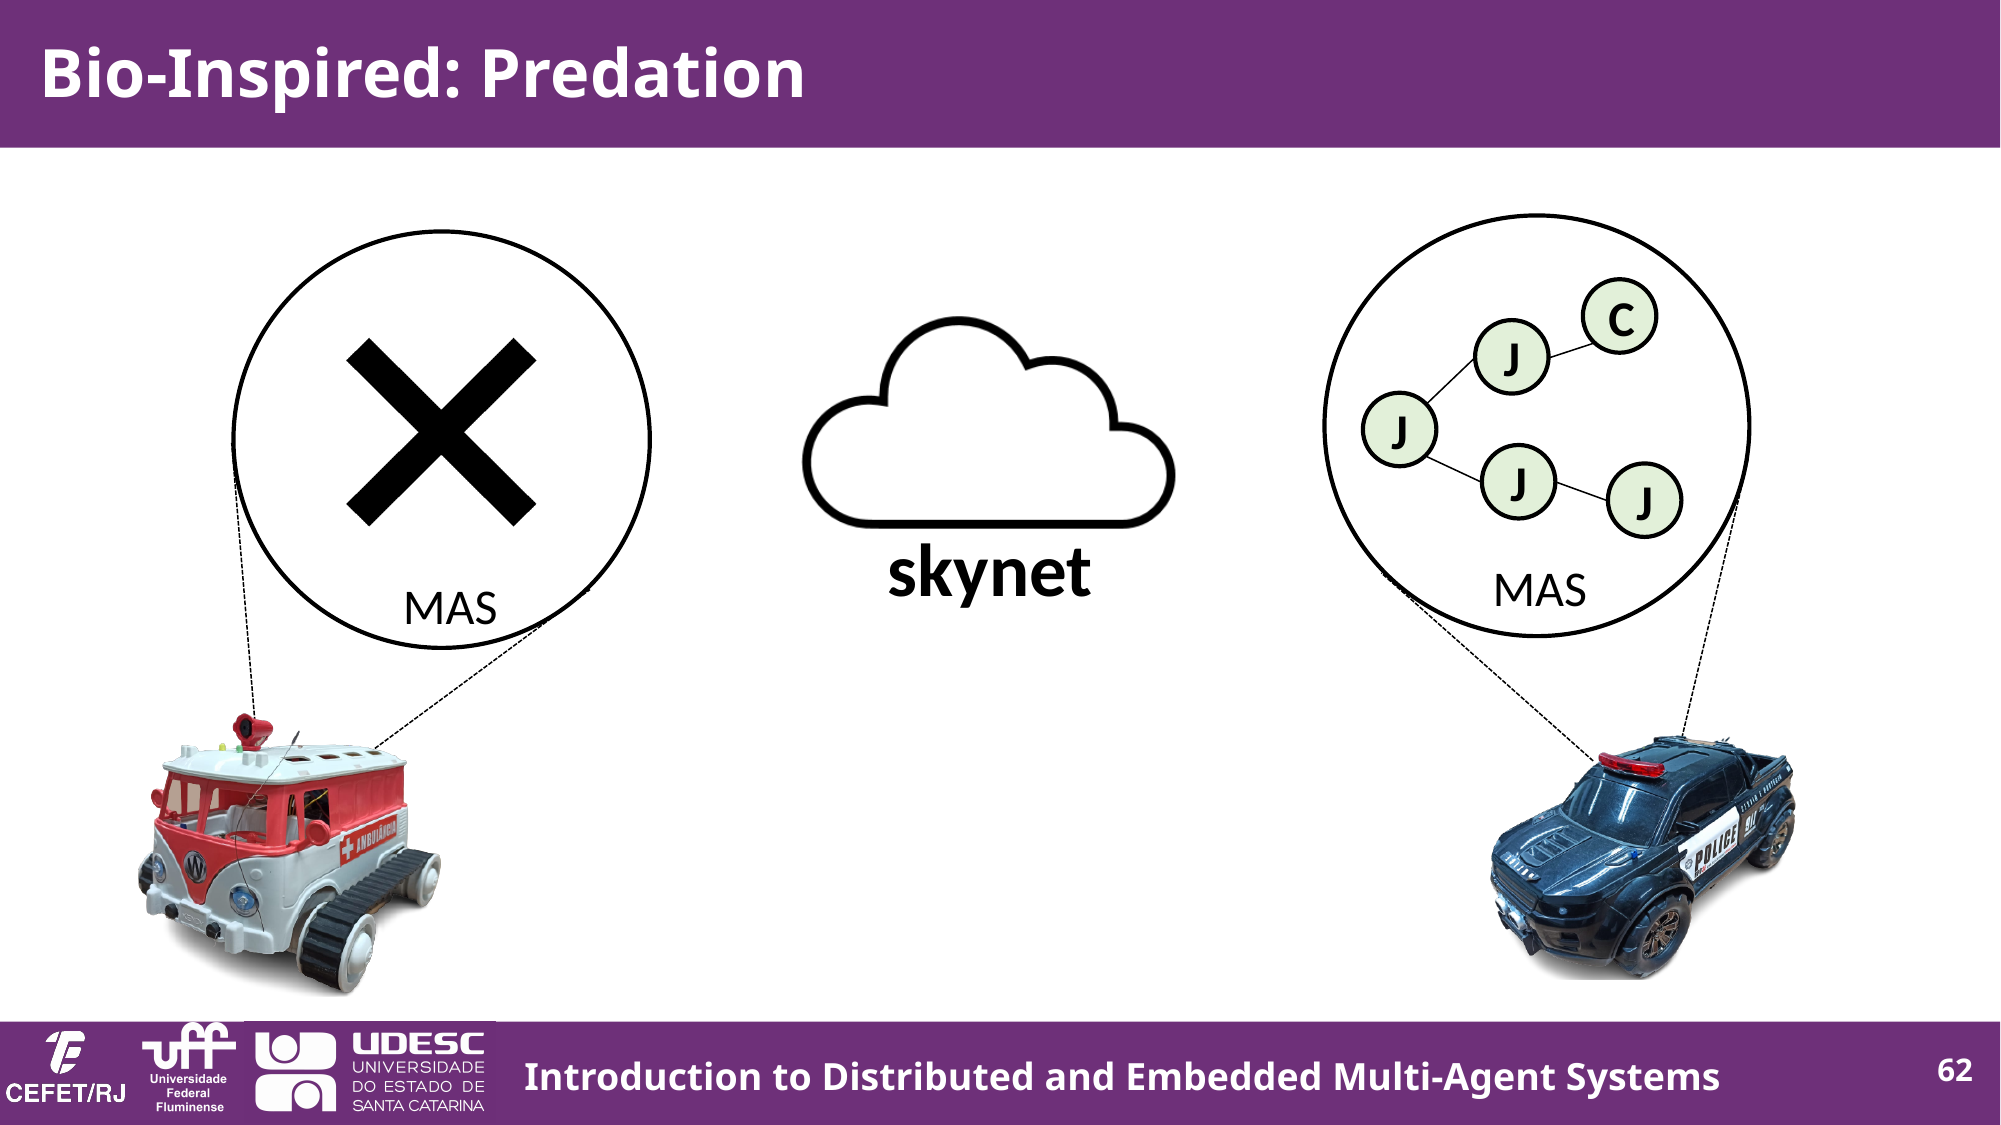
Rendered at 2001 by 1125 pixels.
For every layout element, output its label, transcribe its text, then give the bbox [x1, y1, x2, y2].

picture [141, 1021, 237, 1117]
text_box [392, 642, 491, 648]
text_box MAS [1477, 549, 1603, 625]
text_box J [1481, 444, 1556, 519]
text_box J [1475, 320, 1549, 394]
picture [244, 1021, 496, 1123]
text_box Bio-Inspired: Predation [25, 23, 1999, 119]
text_box C [1582, 279, 1657, 353]
text_box J [1362, 392, 1437, 467]
text_box MAS [388, 566, 513, 642]
text_box J [1607, 463, 1682, 537]
picture [6, 1009, 125, 1125]
picture [132, 711, 446, 997]
picture [777, 210, 1202, 635]
picture [1485, 733, 1800, 980]
text_box [233, 231, 650, 641]
picture [312, 304, 570, 560]
text_box [1324, 215, 1750, 637]
